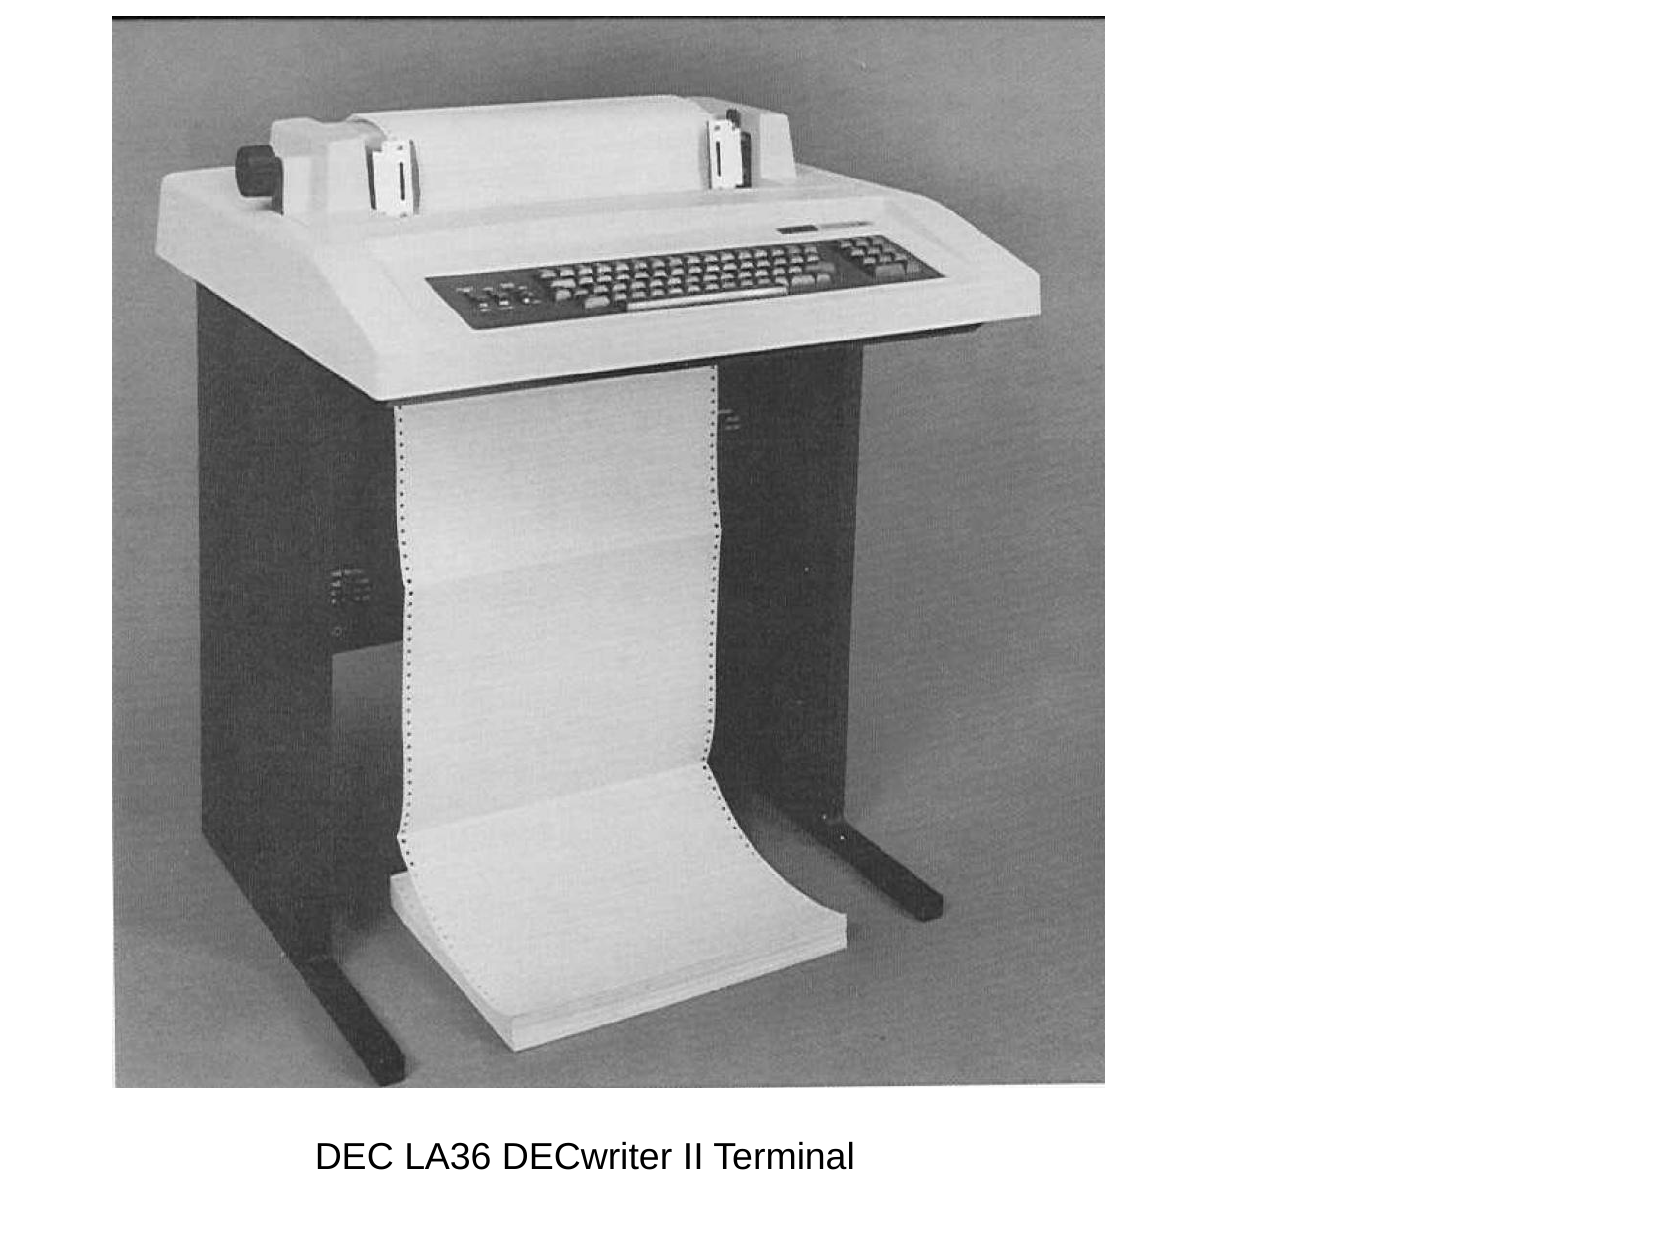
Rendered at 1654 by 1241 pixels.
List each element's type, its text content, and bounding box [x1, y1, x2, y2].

picture [112, 16, 1105, 1088]
text_box DEC LA36 DECwriter II Terminal [299, 1124, 1575, 1182]
